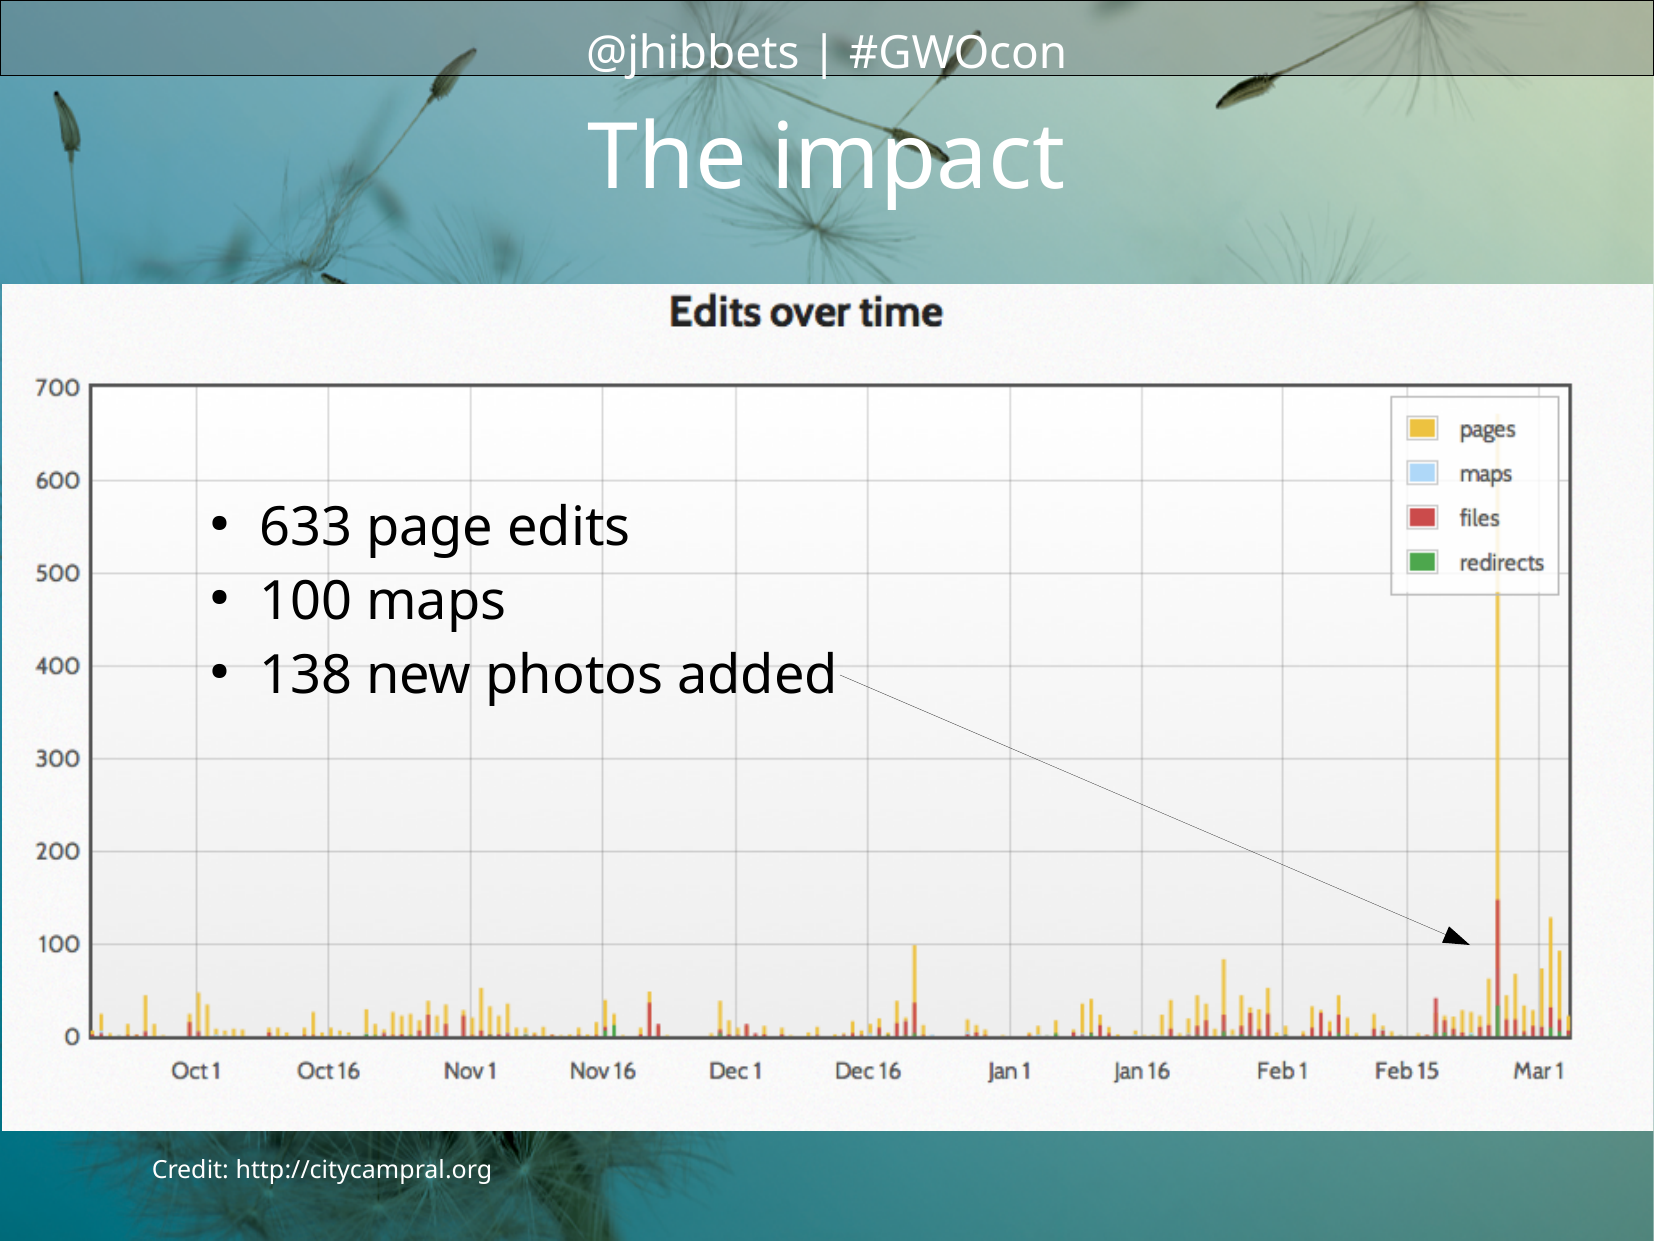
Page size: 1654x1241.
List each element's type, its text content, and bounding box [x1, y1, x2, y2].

text_box Credit: http://citycampral.org [137, 1144, 521, 1188]
picture [0, 76, 1654, 1241]
title The impact [82, 49, 1571, 257]
text_box 633 page edits 100 maps 138 new photos added [195, 480, 847, 677]
